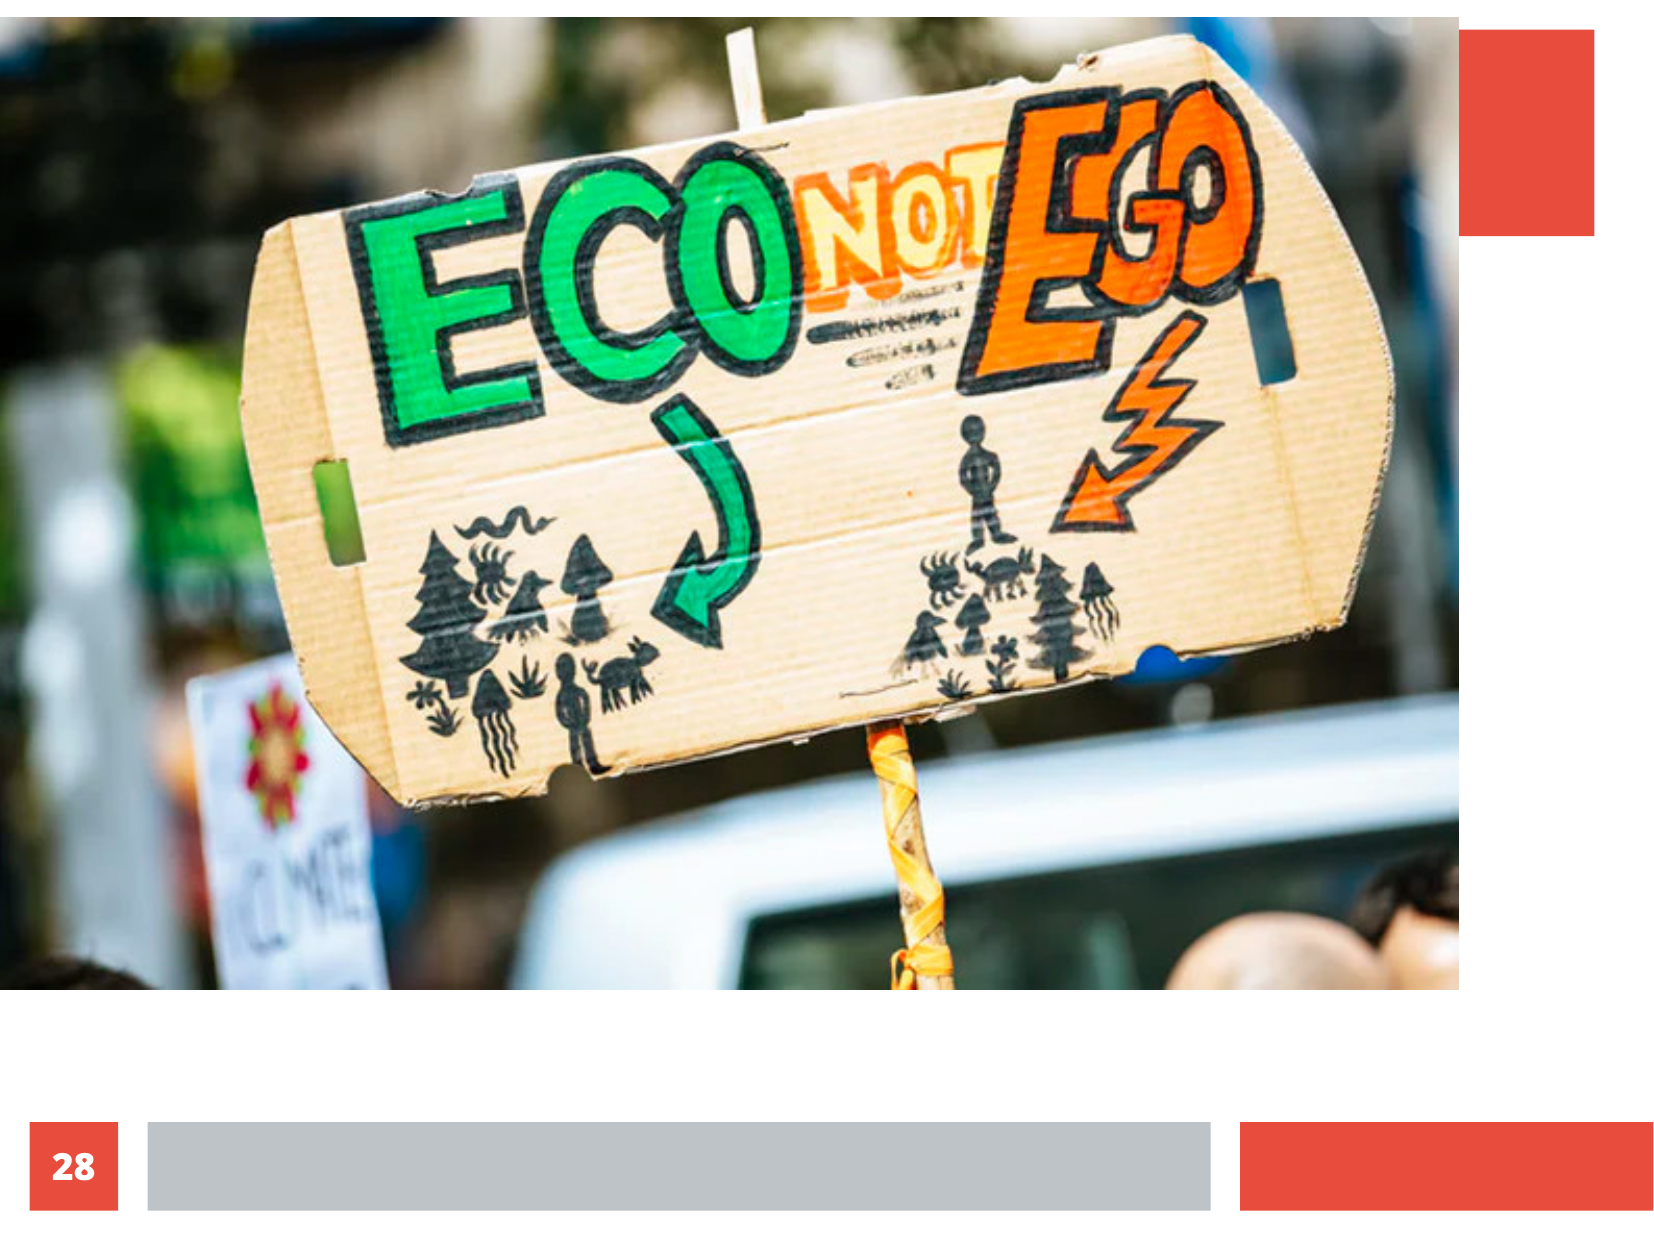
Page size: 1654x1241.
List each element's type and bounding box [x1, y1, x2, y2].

picture [0, 17, 1459, 991]
